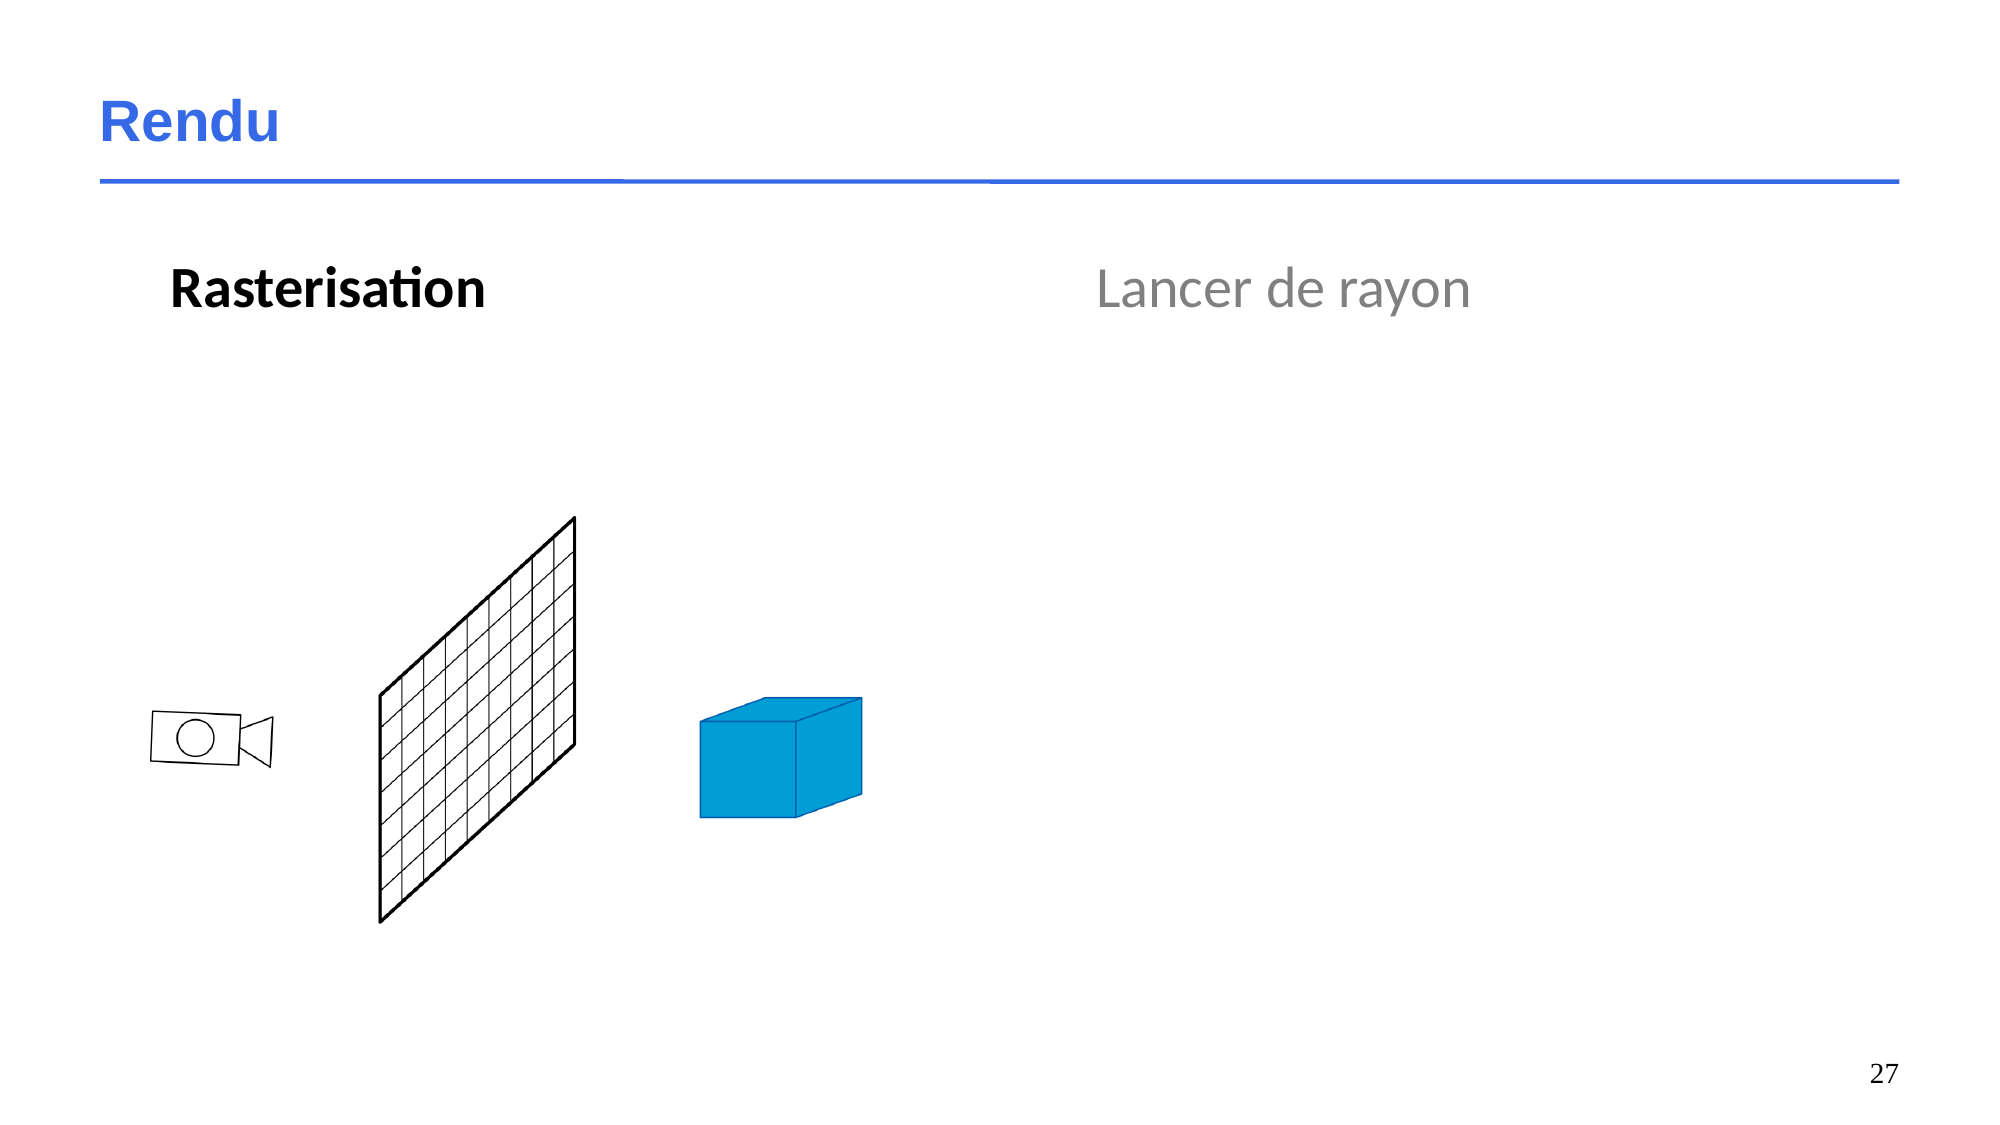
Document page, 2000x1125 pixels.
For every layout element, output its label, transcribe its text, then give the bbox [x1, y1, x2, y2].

list Rasterisation Lancer de rayon [99, 263, 1900, 976]
title Rendu [99, 27, 1900, 215]
picture [144, 449, 959, 976]
